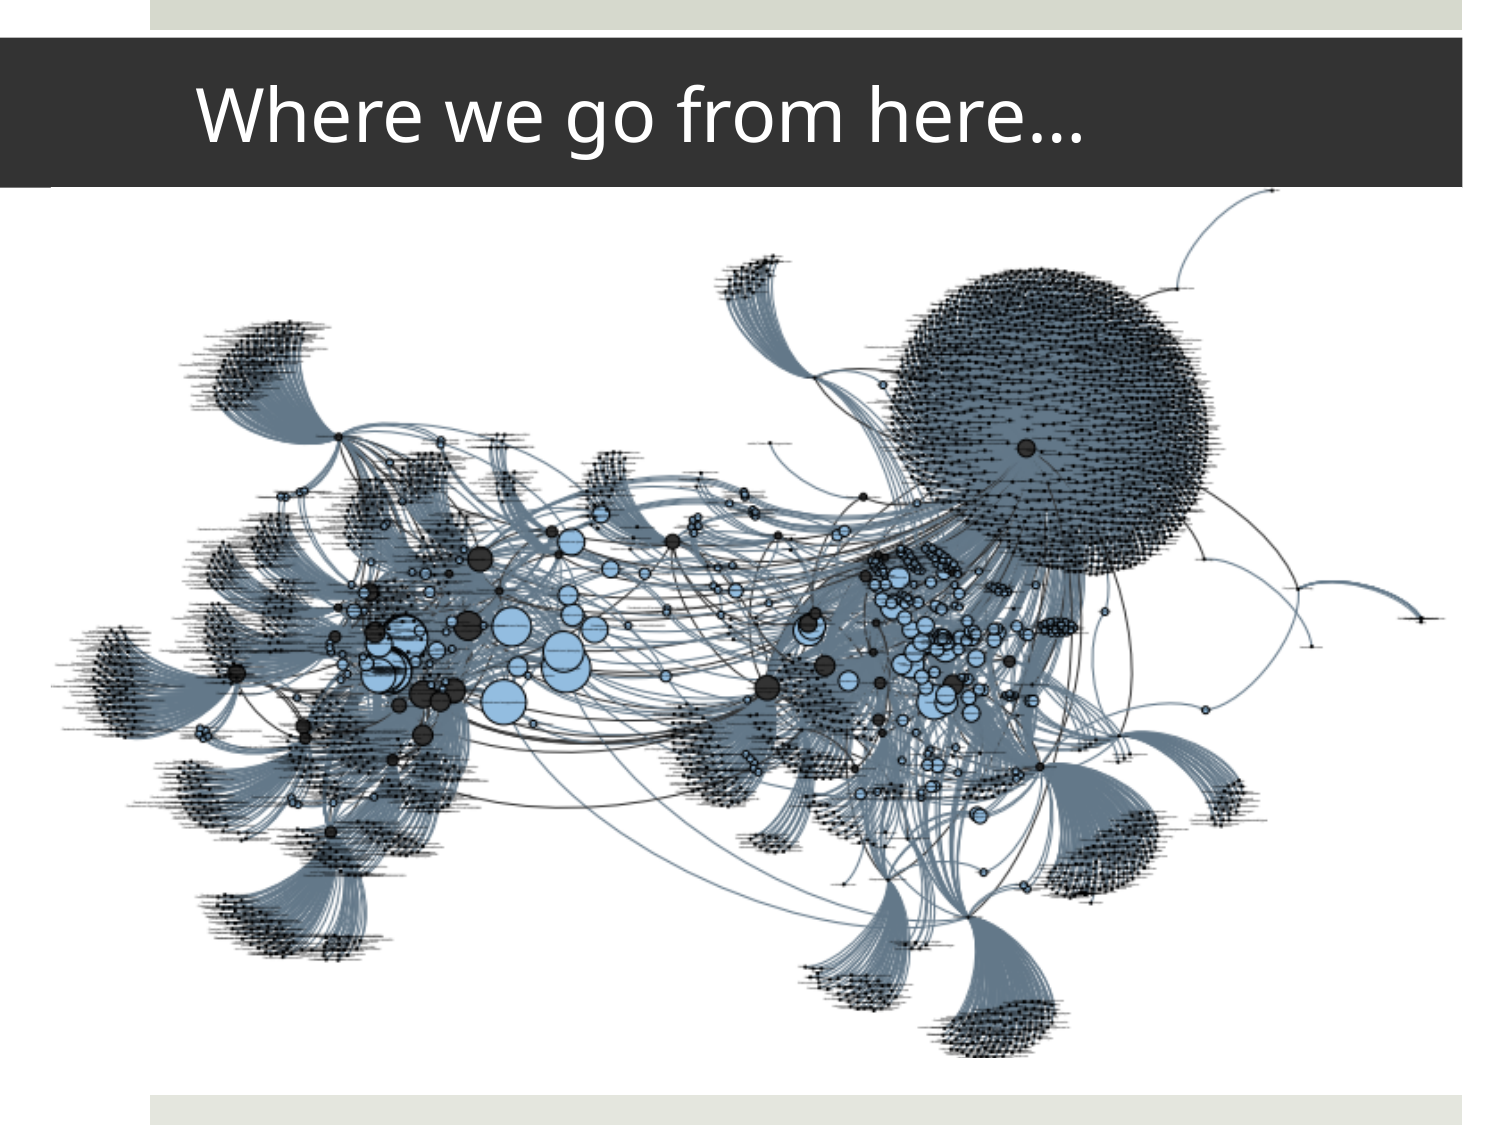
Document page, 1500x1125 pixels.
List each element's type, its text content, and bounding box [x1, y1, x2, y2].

title Where we go from here… [0, 37, 1463, 188]
picture [50, 187, 1463, 1058]
